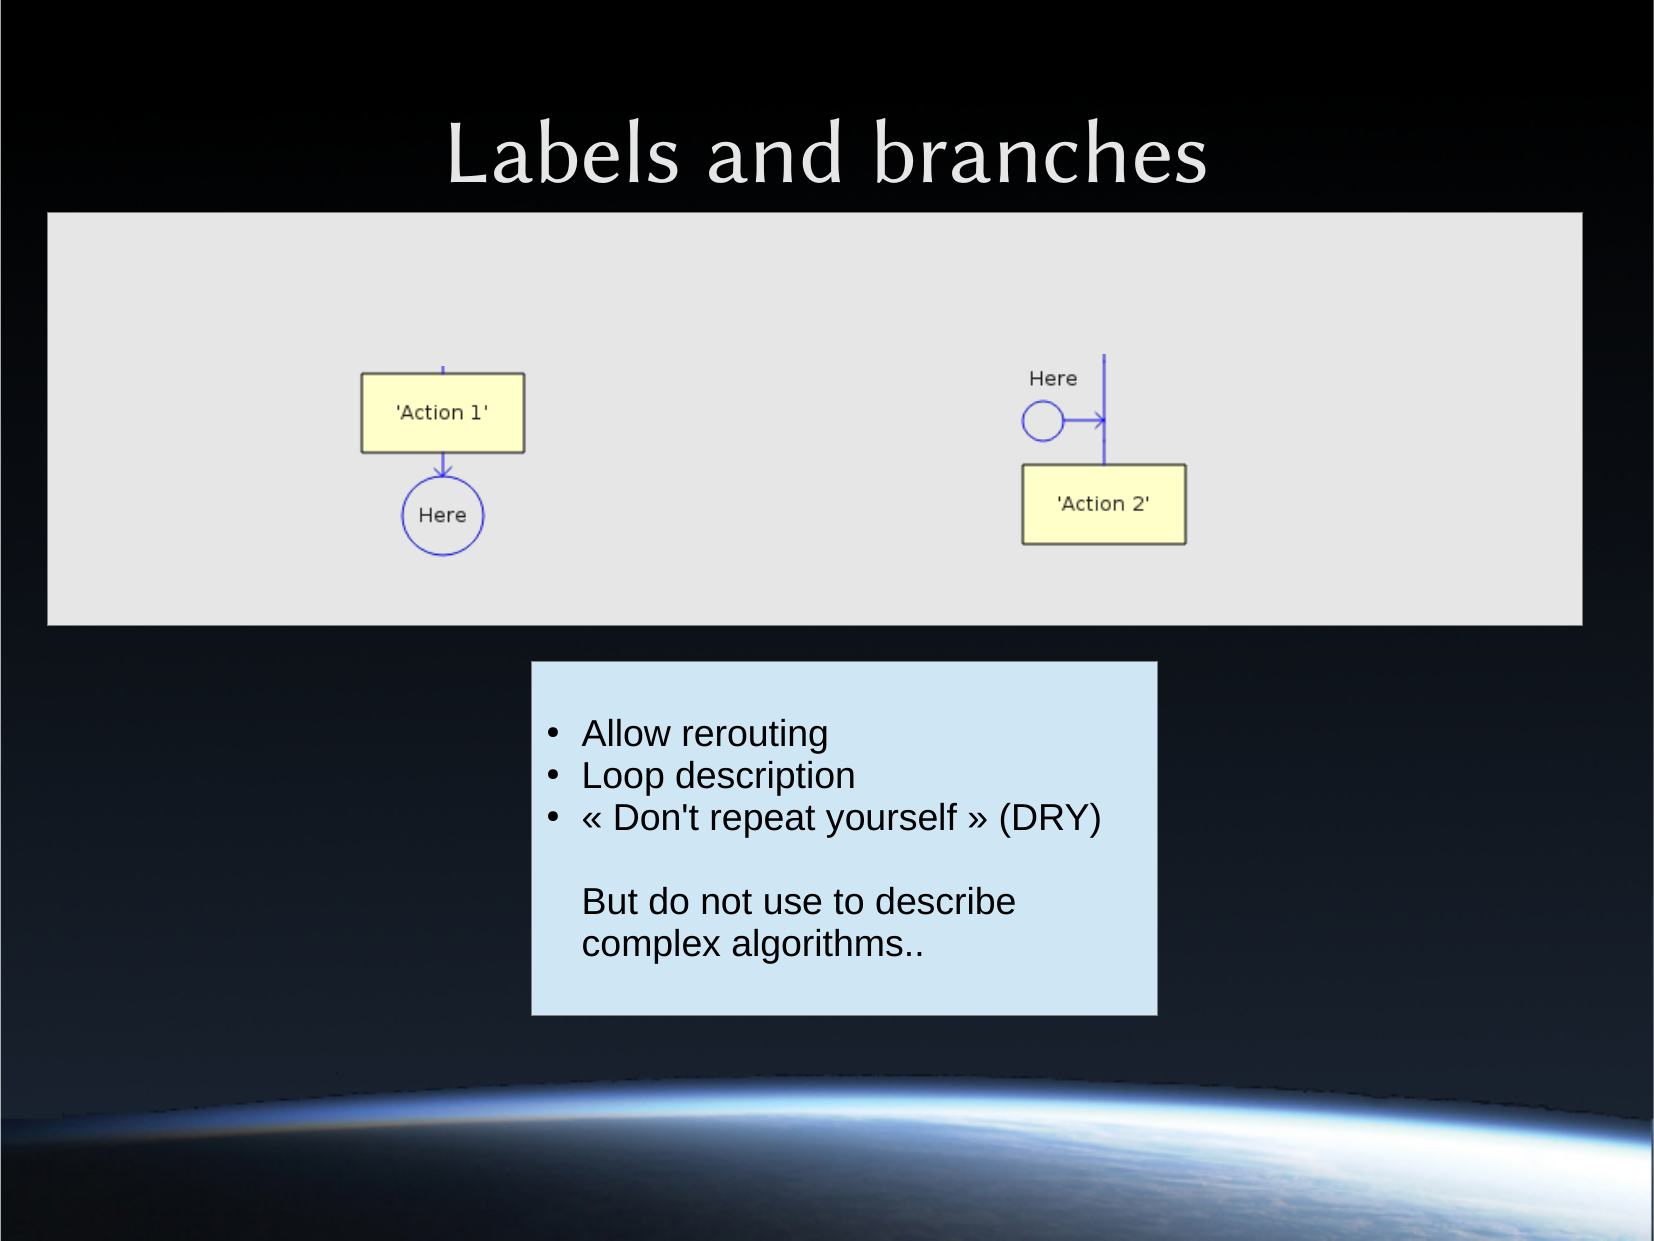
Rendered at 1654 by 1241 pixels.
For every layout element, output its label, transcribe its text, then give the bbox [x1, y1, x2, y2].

text_box [47, 212, 1583, 626]
text_box Allow rerouting Loop description « Don't repeat yourself » (DRY) But do not use to describe complex algorithms.. [531, 661, 1158, 1016]
picture [0, 0, 1654, 1241]
title Labels and branches [82, 49, 1571, 257]
